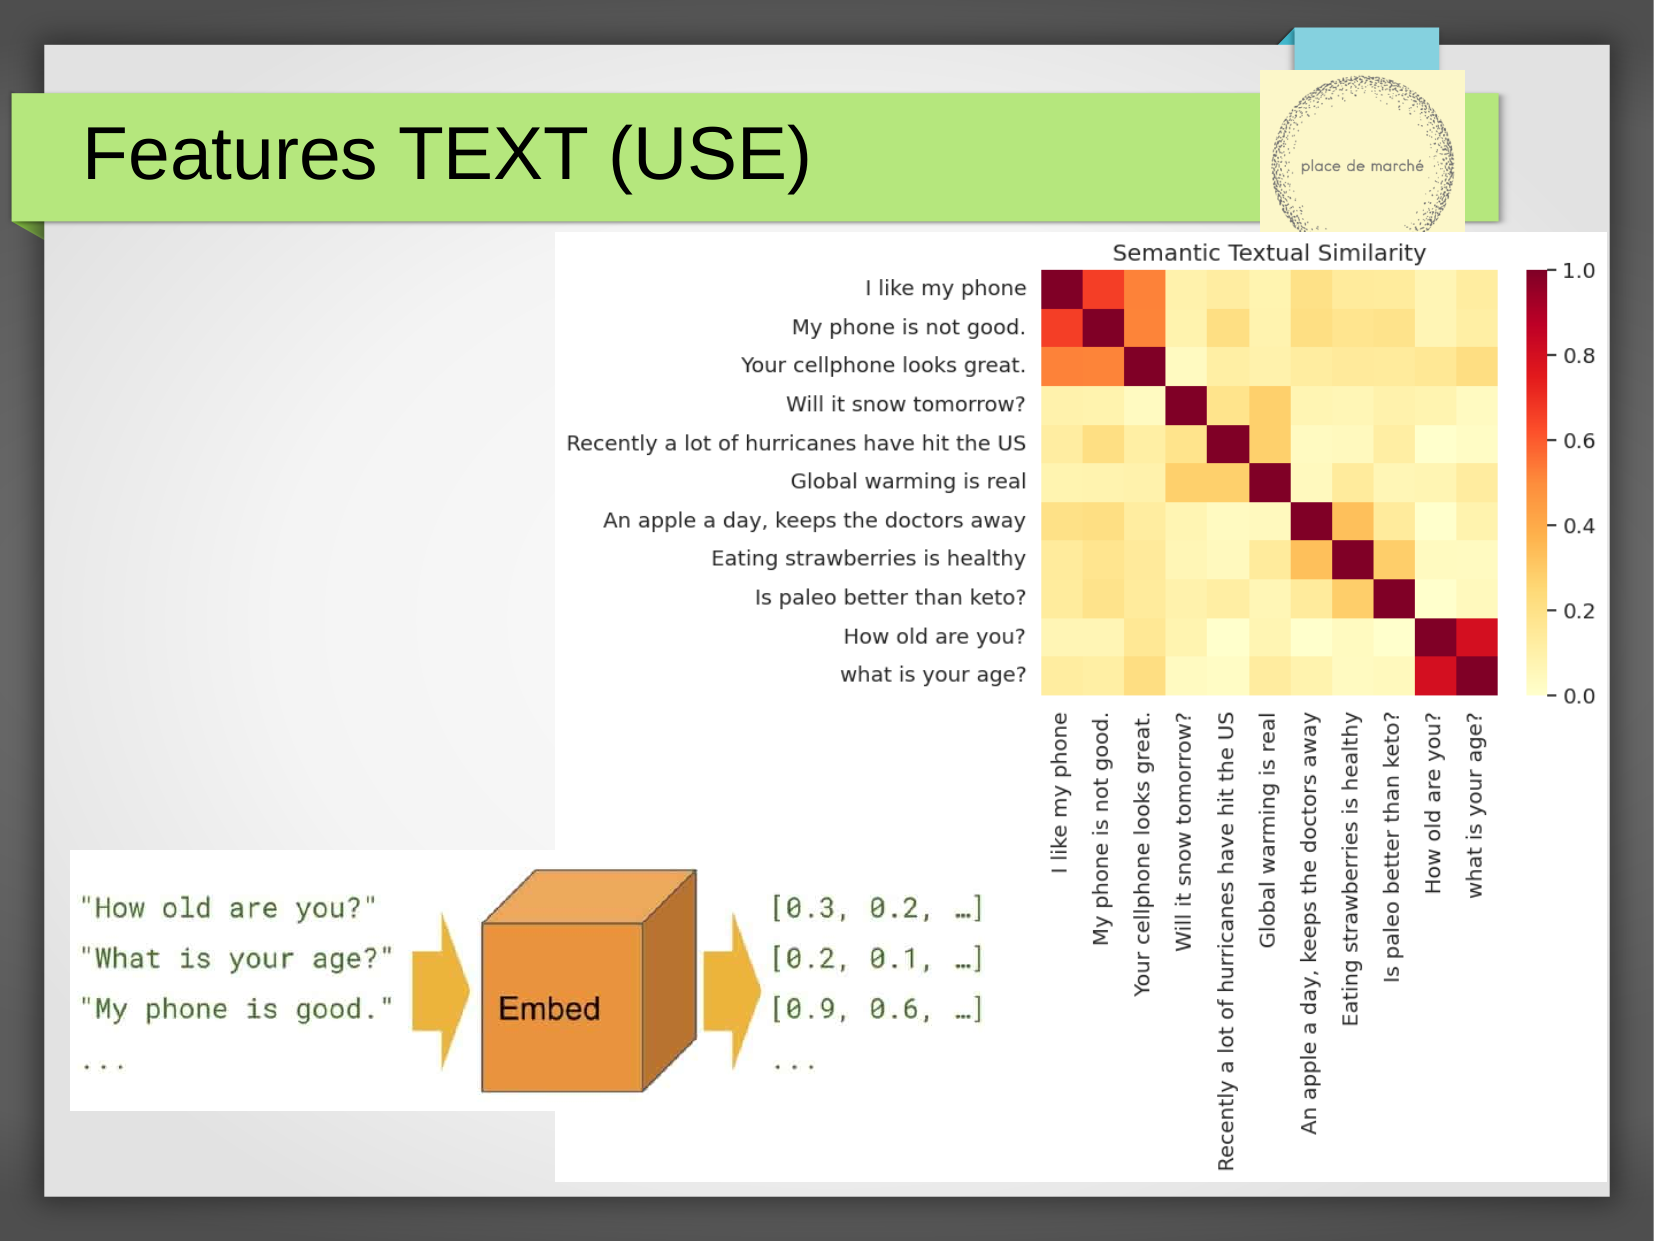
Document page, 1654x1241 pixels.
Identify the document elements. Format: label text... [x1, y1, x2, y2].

picture [0, 0, 1654, 1241]
title Features TEXT (USE) [82, 94, 1260, 213]
